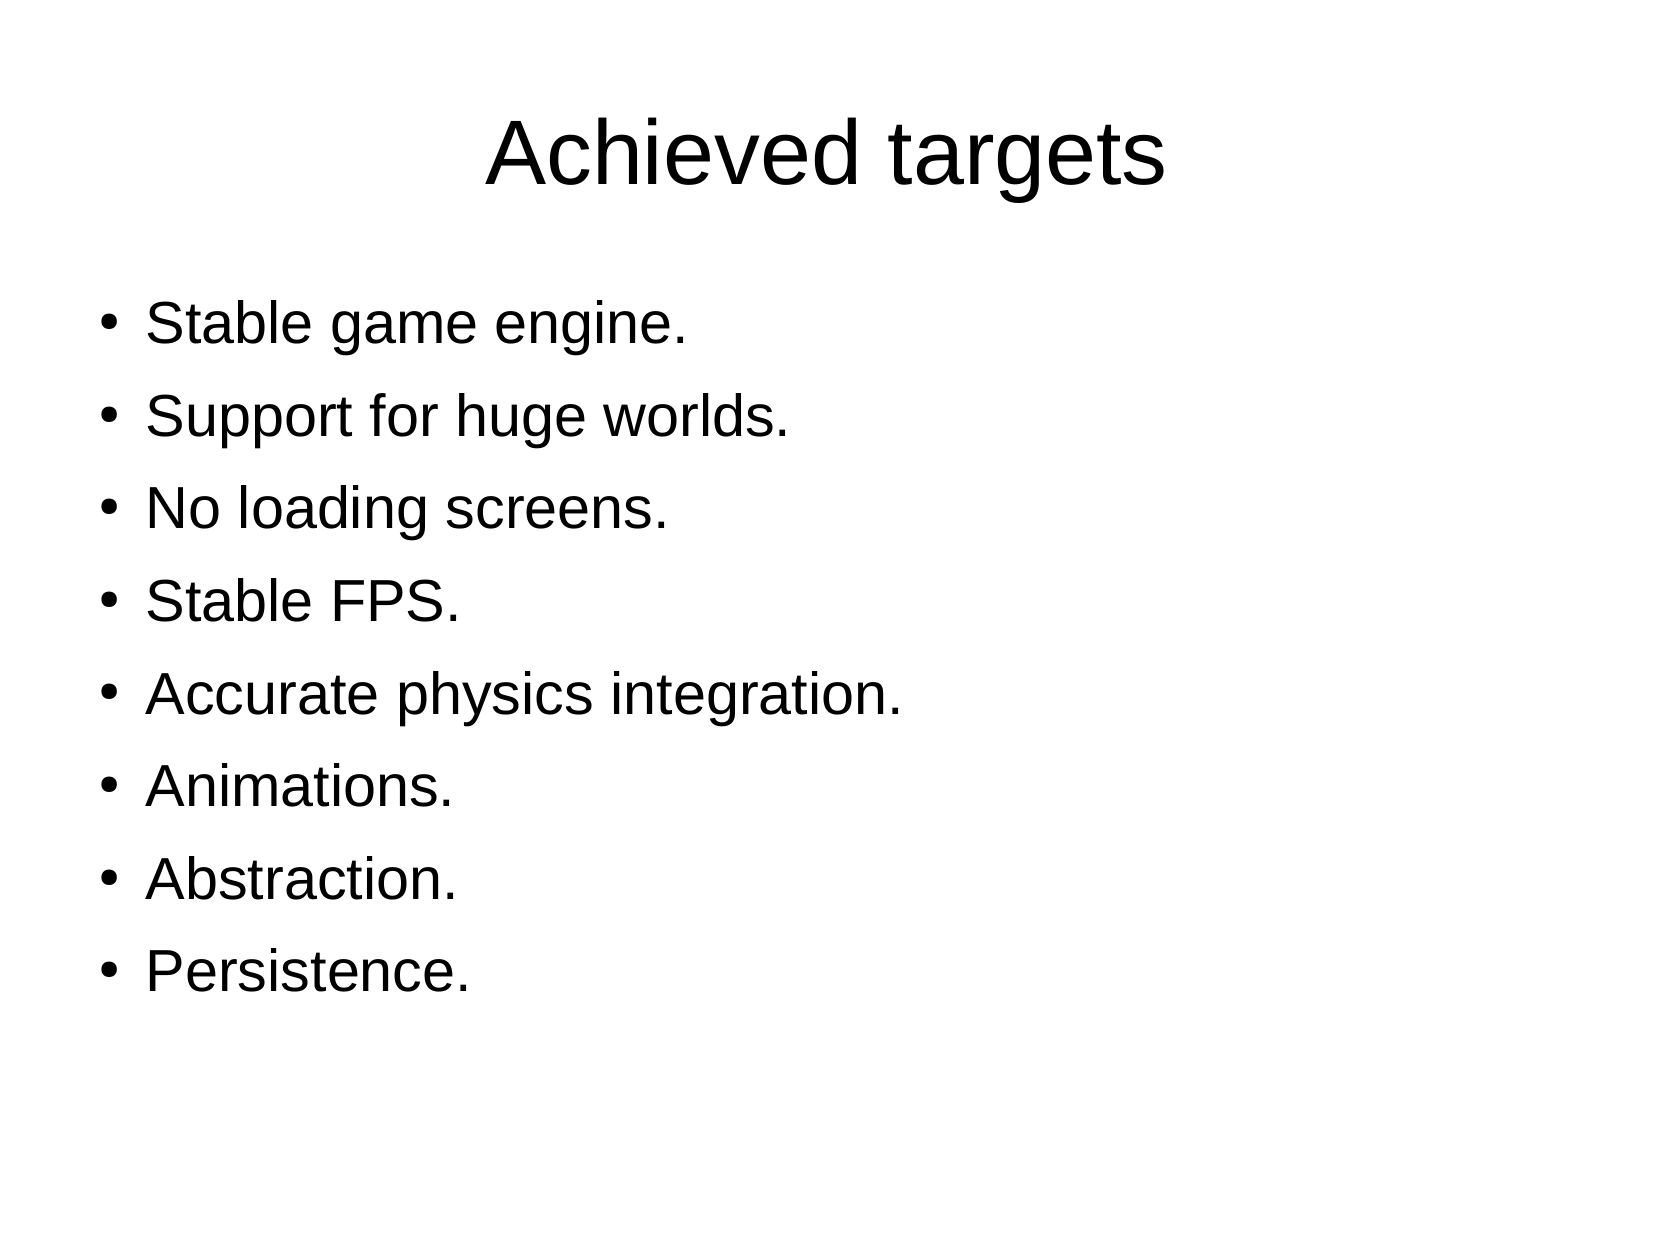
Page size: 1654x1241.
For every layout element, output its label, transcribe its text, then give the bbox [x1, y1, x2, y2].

list Stable game engine. Support for huge worlds. No loading screens. Stable FPS. Accurate physics integration. Animations. Abstraction. Persistence. [82, 290, 1571, 1010]
title Achieved targets [82, 49, 1571, 257]
